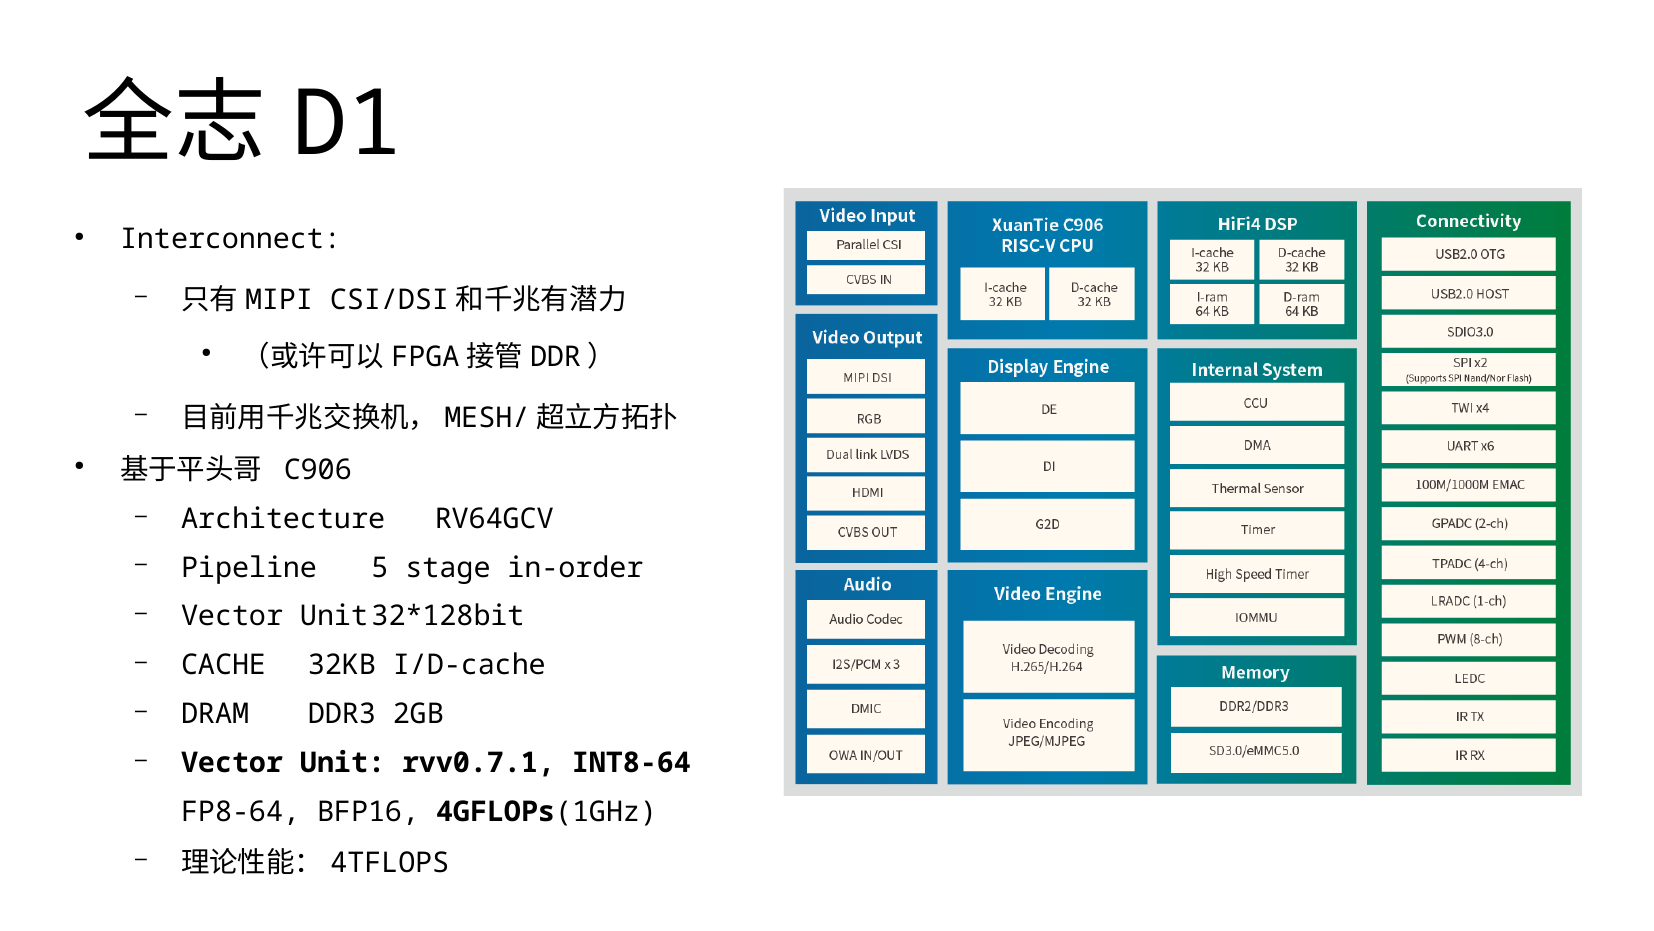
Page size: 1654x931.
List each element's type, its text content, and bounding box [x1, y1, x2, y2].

picture [783, 188, 1582, 796]
list Interconnect: 只有MIPI CSI/DSI和千兆有潜力 （或许可以FPGA接管DDR） 目前用千兆交换机，MESH/超立方拓扑 基于平头哥 C906 Architecture RV64GCV Pipeline 5 stage in-order Vector Unit 32*128bit CACHE 32KB I/D-cache DRAM DDR3 2GB Vector Unit: rvv0.7.1, INT8-64 FP8-64, BFP16, 4GFLOPs(1GHz) 理论性能：4TFLOPS [59, 217, 1548, 886]
title 全志D1 [82, 37, 1571, 193]
